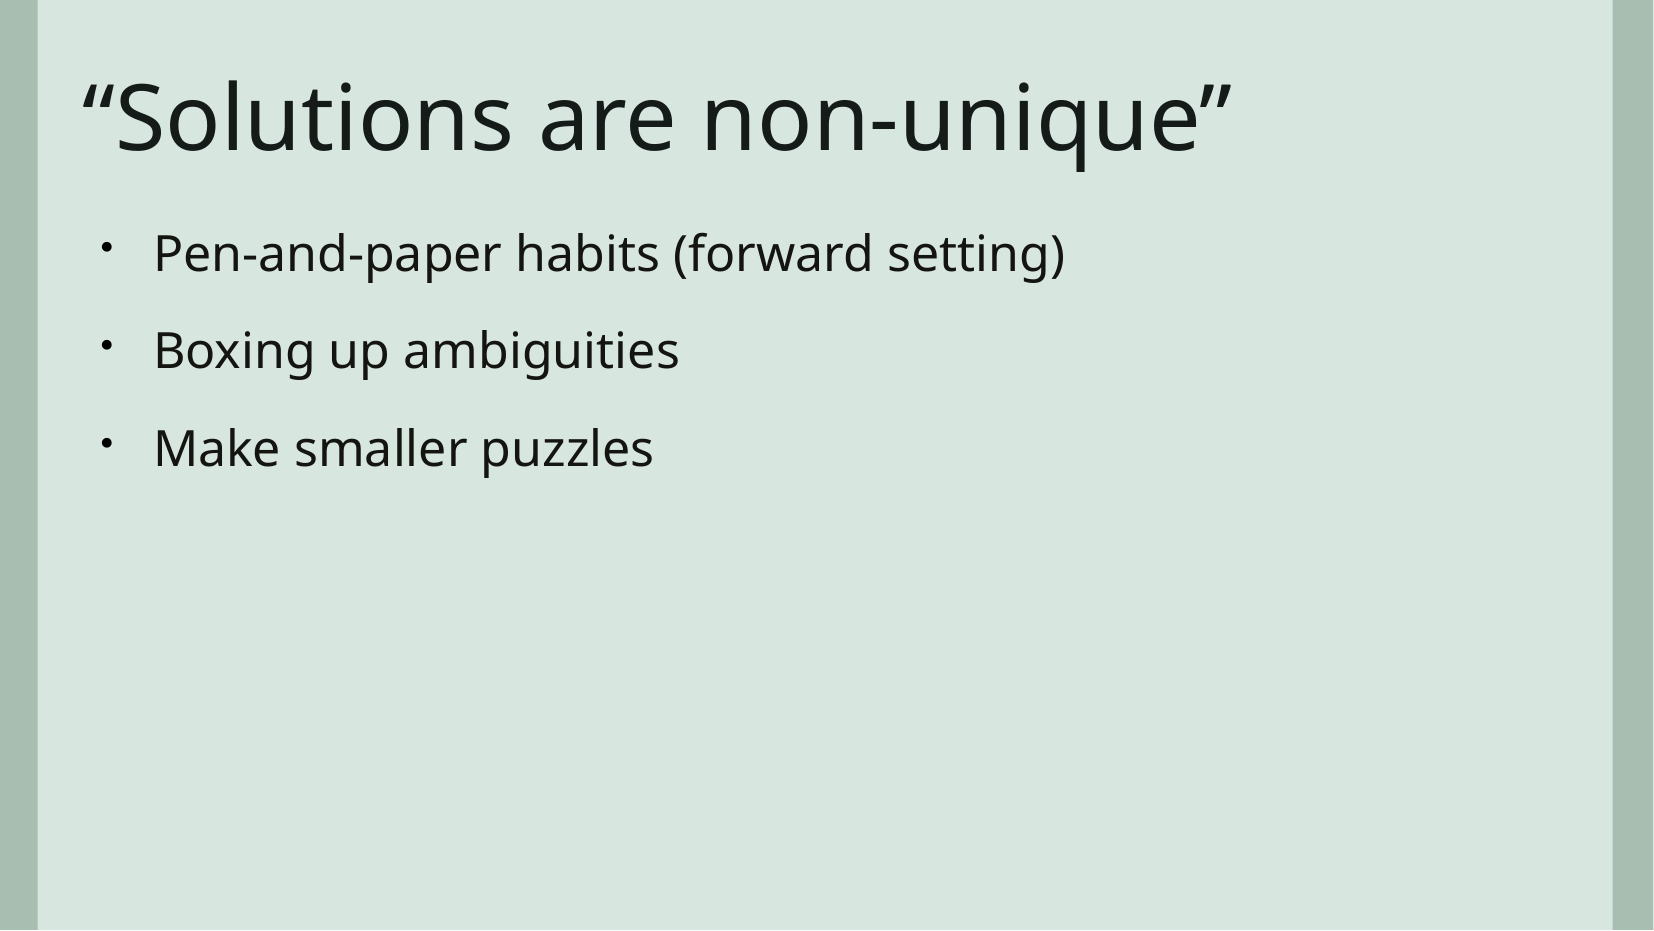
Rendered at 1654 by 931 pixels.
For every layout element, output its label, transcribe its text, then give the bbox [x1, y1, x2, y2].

title “Solutions are non-unique” [82, 37, 1576, 193]
list Pen-and-paper habits (forward setting) Boxing up ambiguities Make smaller puzzles [82, 217, 1351, 758]
